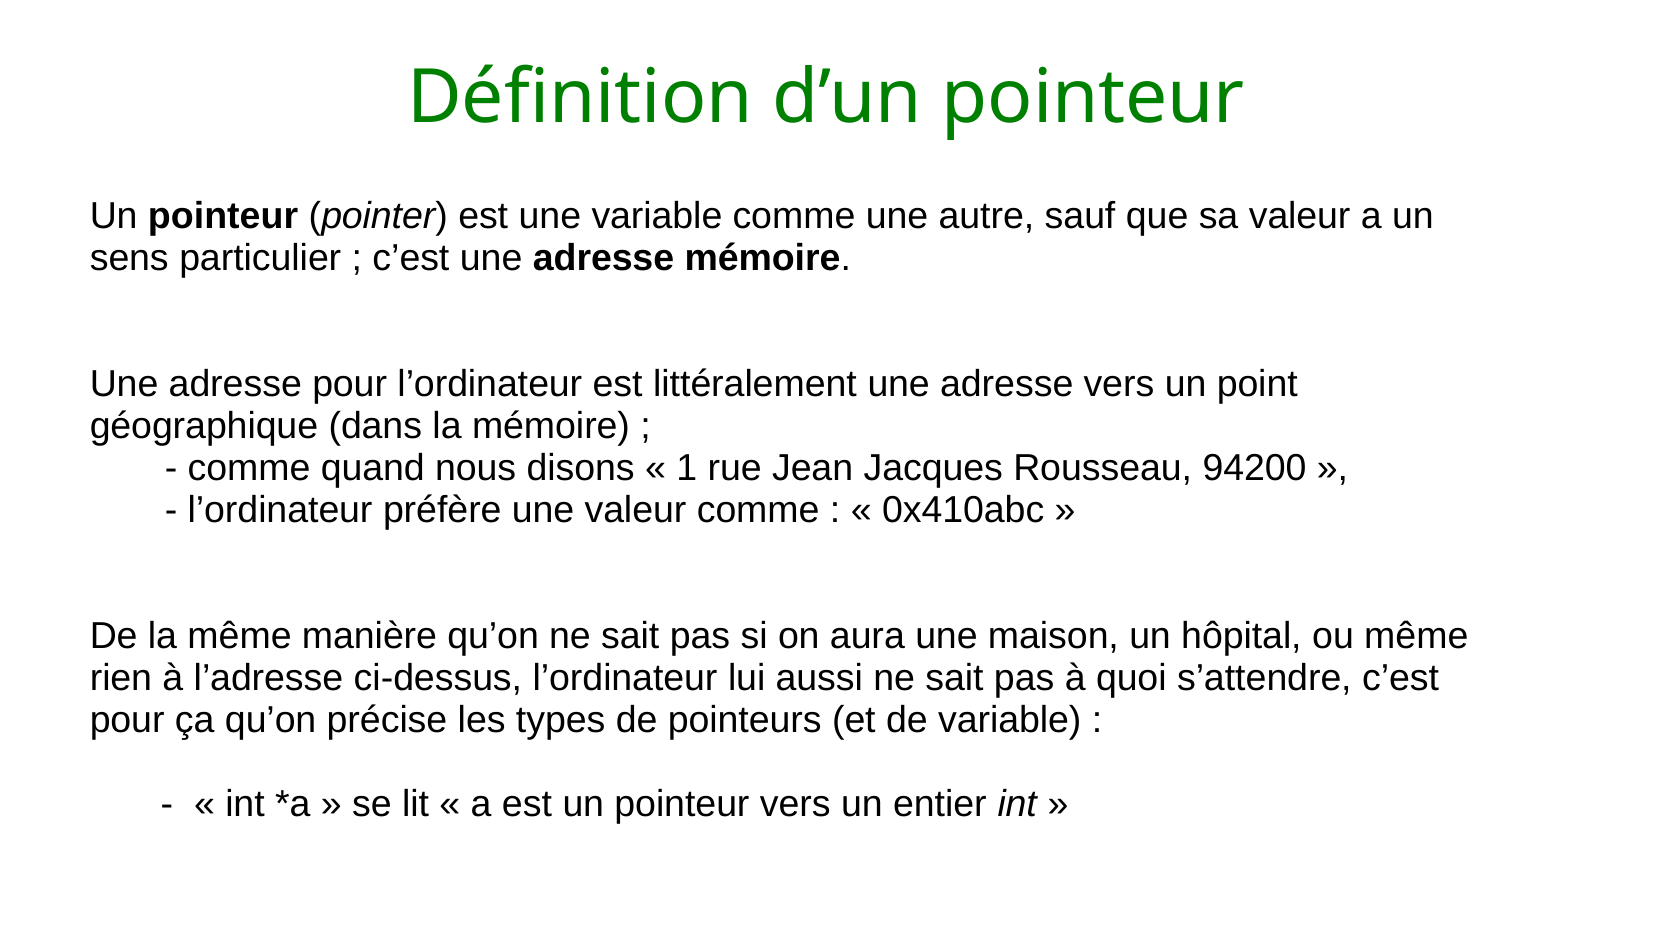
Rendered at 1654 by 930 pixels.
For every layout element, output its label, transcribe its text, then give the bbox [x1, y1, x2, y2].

title Définition d’un pointeur [82, 37, 1571, 150]
text_box Un pointeur (pointer) est une variable comme une autre, sauf que sa valeur a un sens particulier ; c’est une adresse mémoire. Une adresse pour l’ordinateur est littéralement une adresse vers un point géographique (dans la mémoire) ; - comme quand nous disons « 1 rue Jean Jacques Rousseau, 94200 », - l’ordinateur préfère une valeur comme : « 0x410abc » De la même manière qu’on ne sait pas si on aura une maison, un hôpital, ou même rien à l’adresse ci-dessus, l’ordinateur lui aussi ne sait pas à quoi s’attendre, c’est pour ça qu’on précise les types de pointeurs (et de variable) : - « int *a » se lit « a est un pointeur vers un entier int » [74, 187, 1500, 833]
